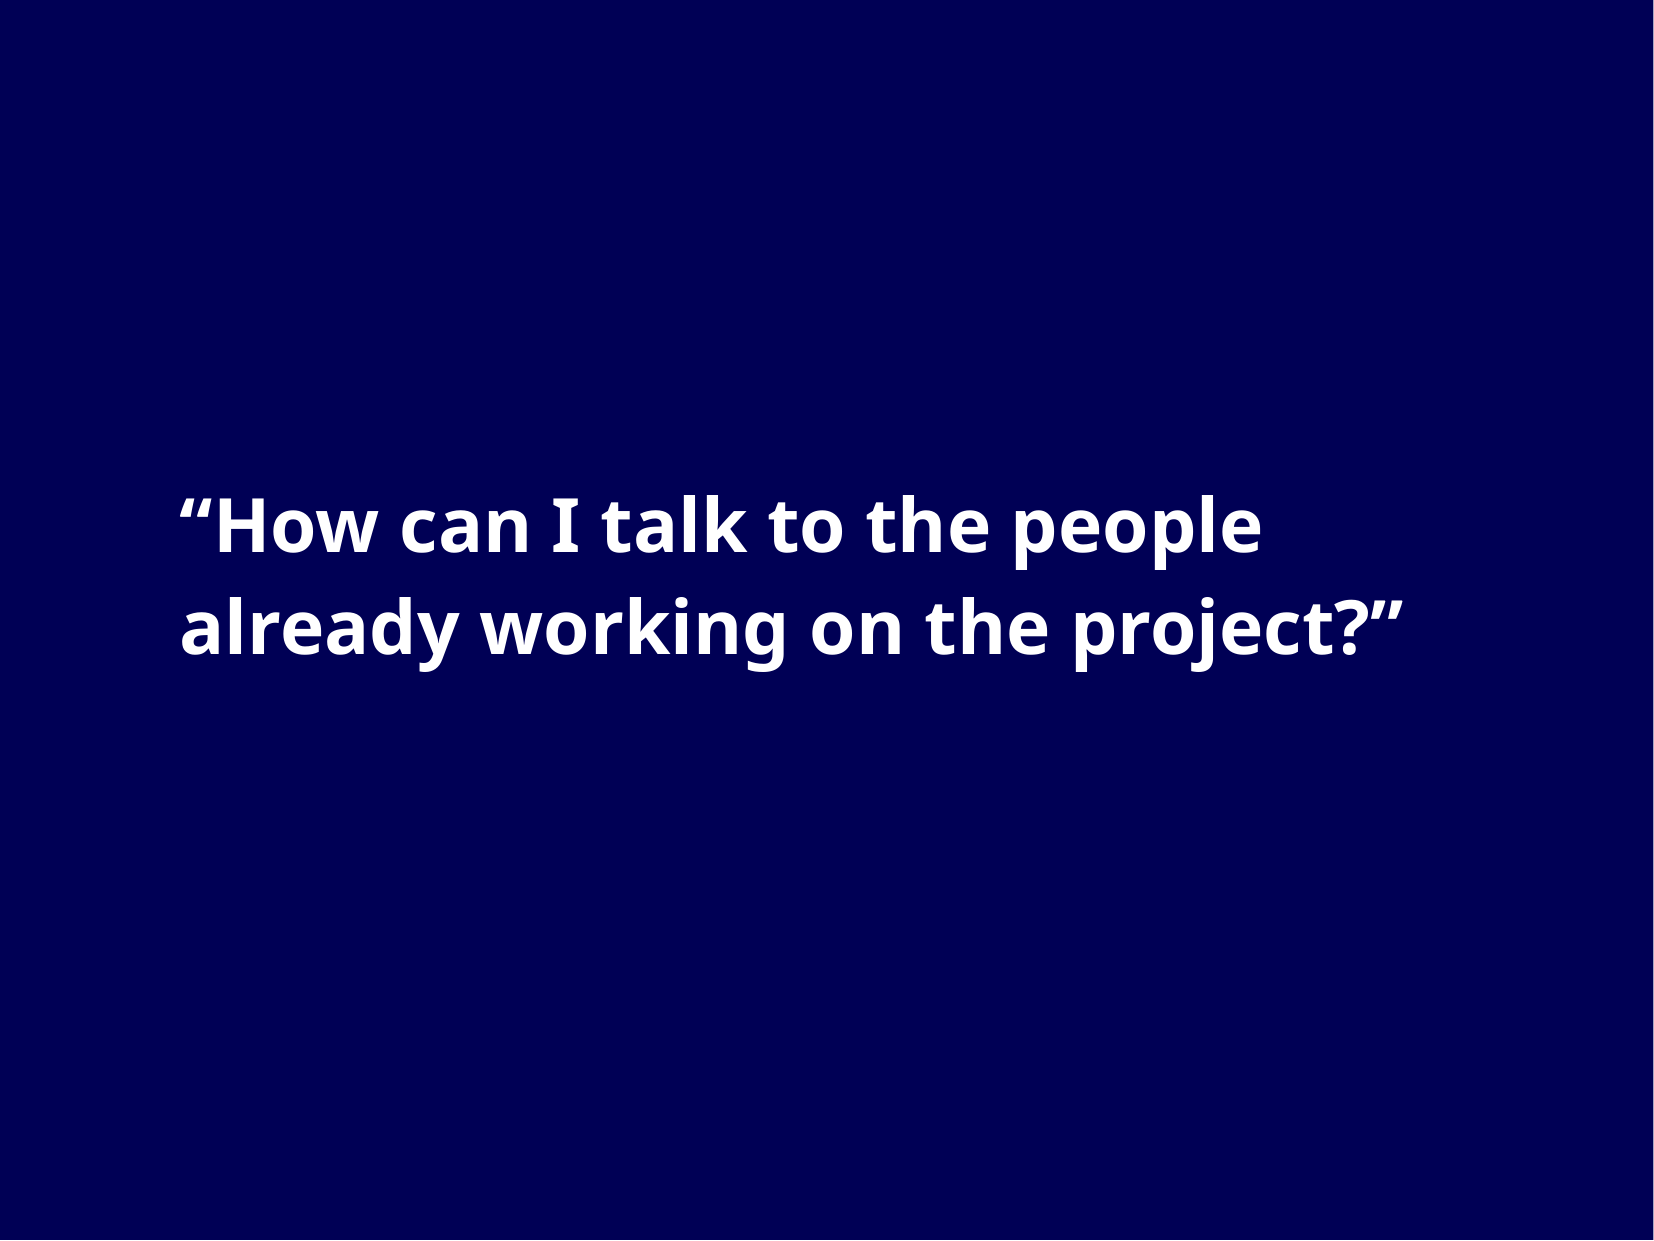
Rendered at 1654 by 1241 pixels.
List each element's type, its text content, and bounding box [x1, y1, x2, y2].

text_box “How can I talk to the people already working on the project?” [165, 465, 1546, 718]
